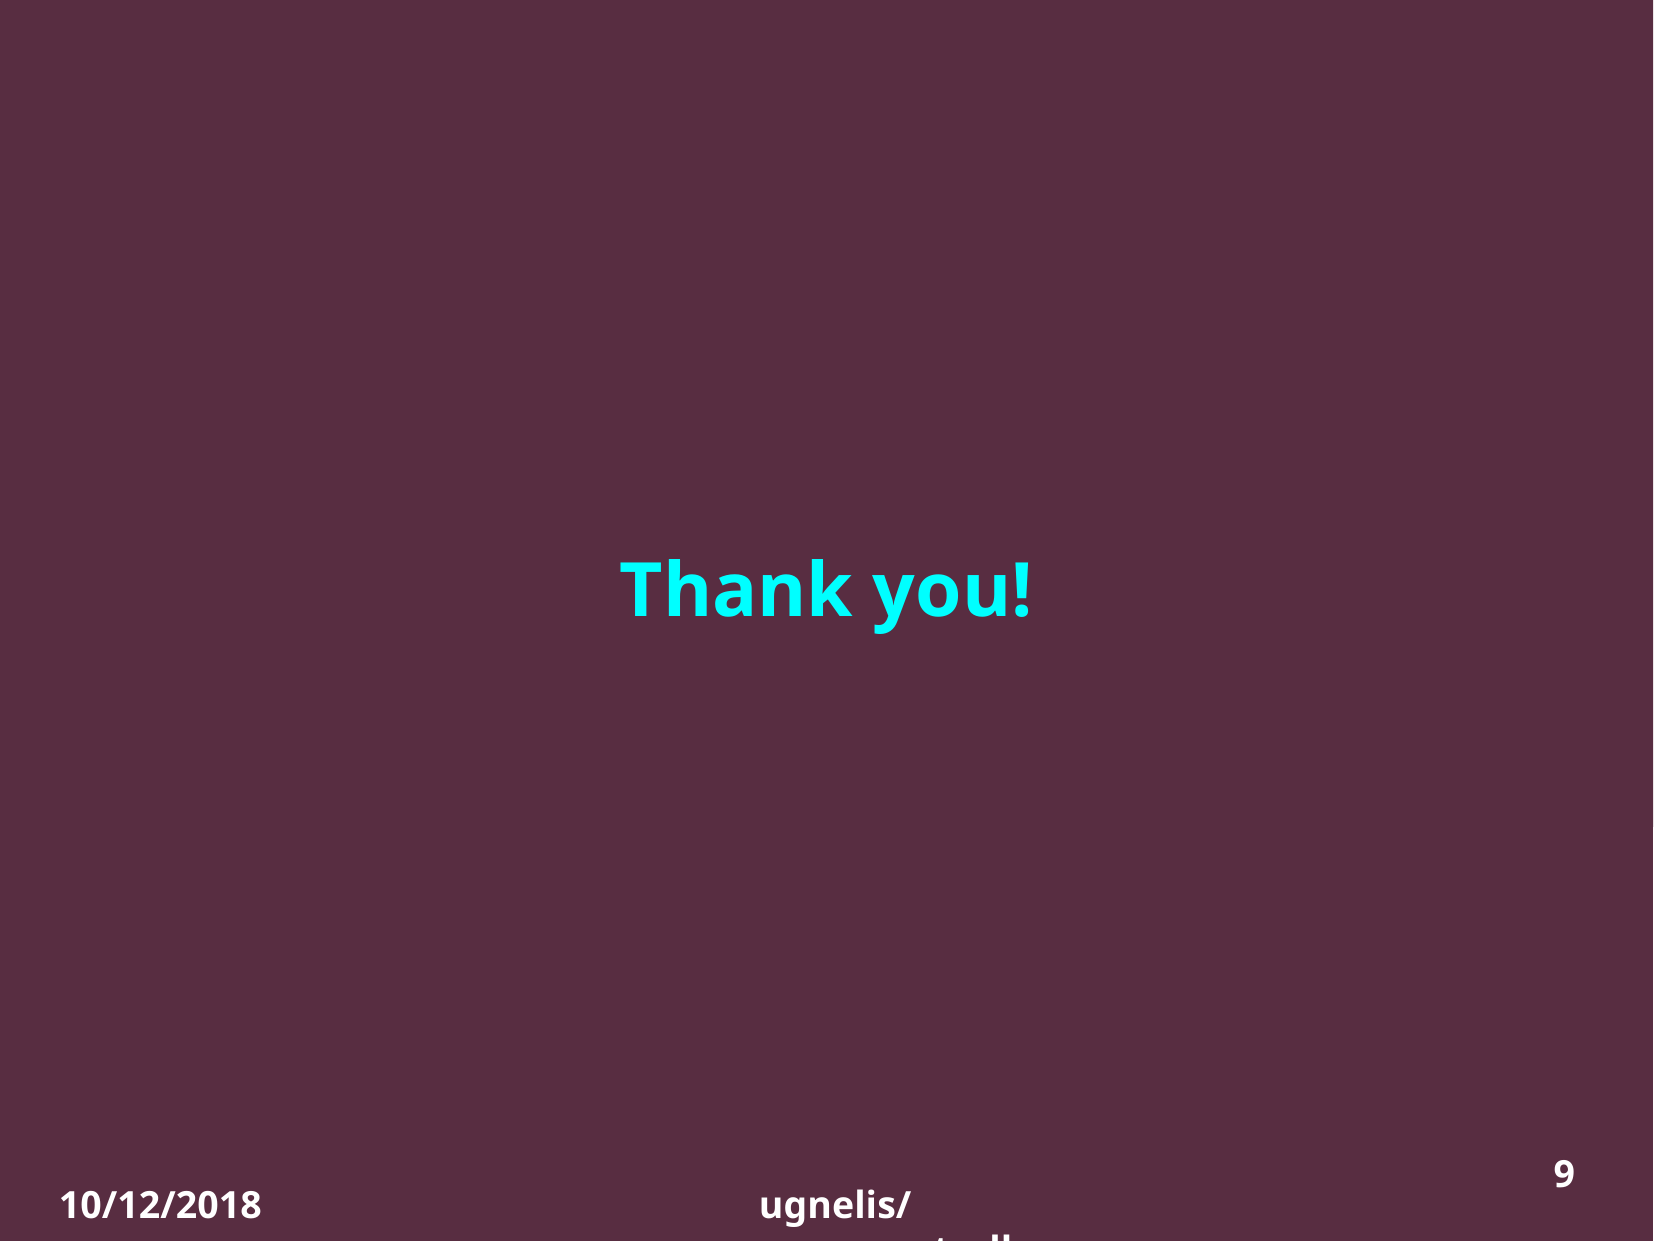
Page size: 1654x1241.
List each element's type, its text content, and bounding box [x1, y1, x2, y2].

footer ugnelis/ros_cameras_controller [560, 1181, 1111, 1241]
slide_number 10/12/2018 [58, 1181, 532, 1241]
title Thank you! [58, 484, 1594, 643]
slide_number <number> [1505, 1116, 1624, 1235]
